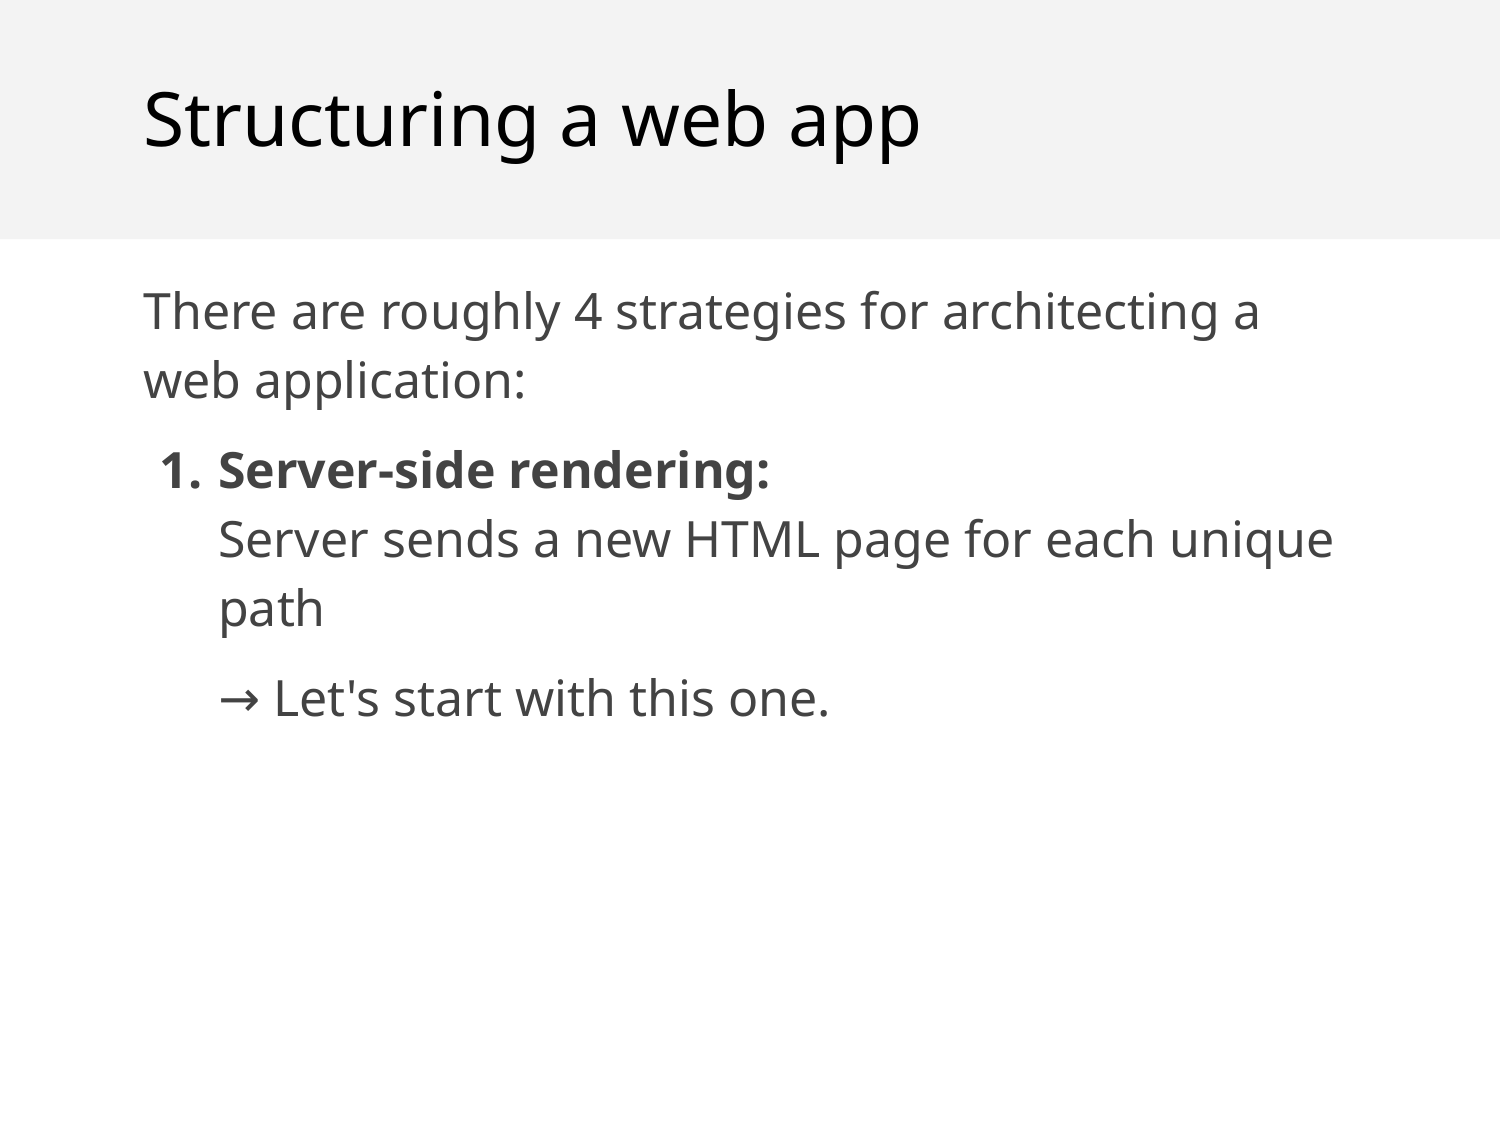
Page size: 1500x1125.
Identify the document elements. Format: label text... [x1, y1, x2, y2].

list There are roughly 4 strategies for architecting a web application: Server-side rendering: Server sends a new HTML page for each unique path → Let's start with this one. [128, 255, 1372, 1004]
title Structuring a web app [128, 56, 1372, 183]
